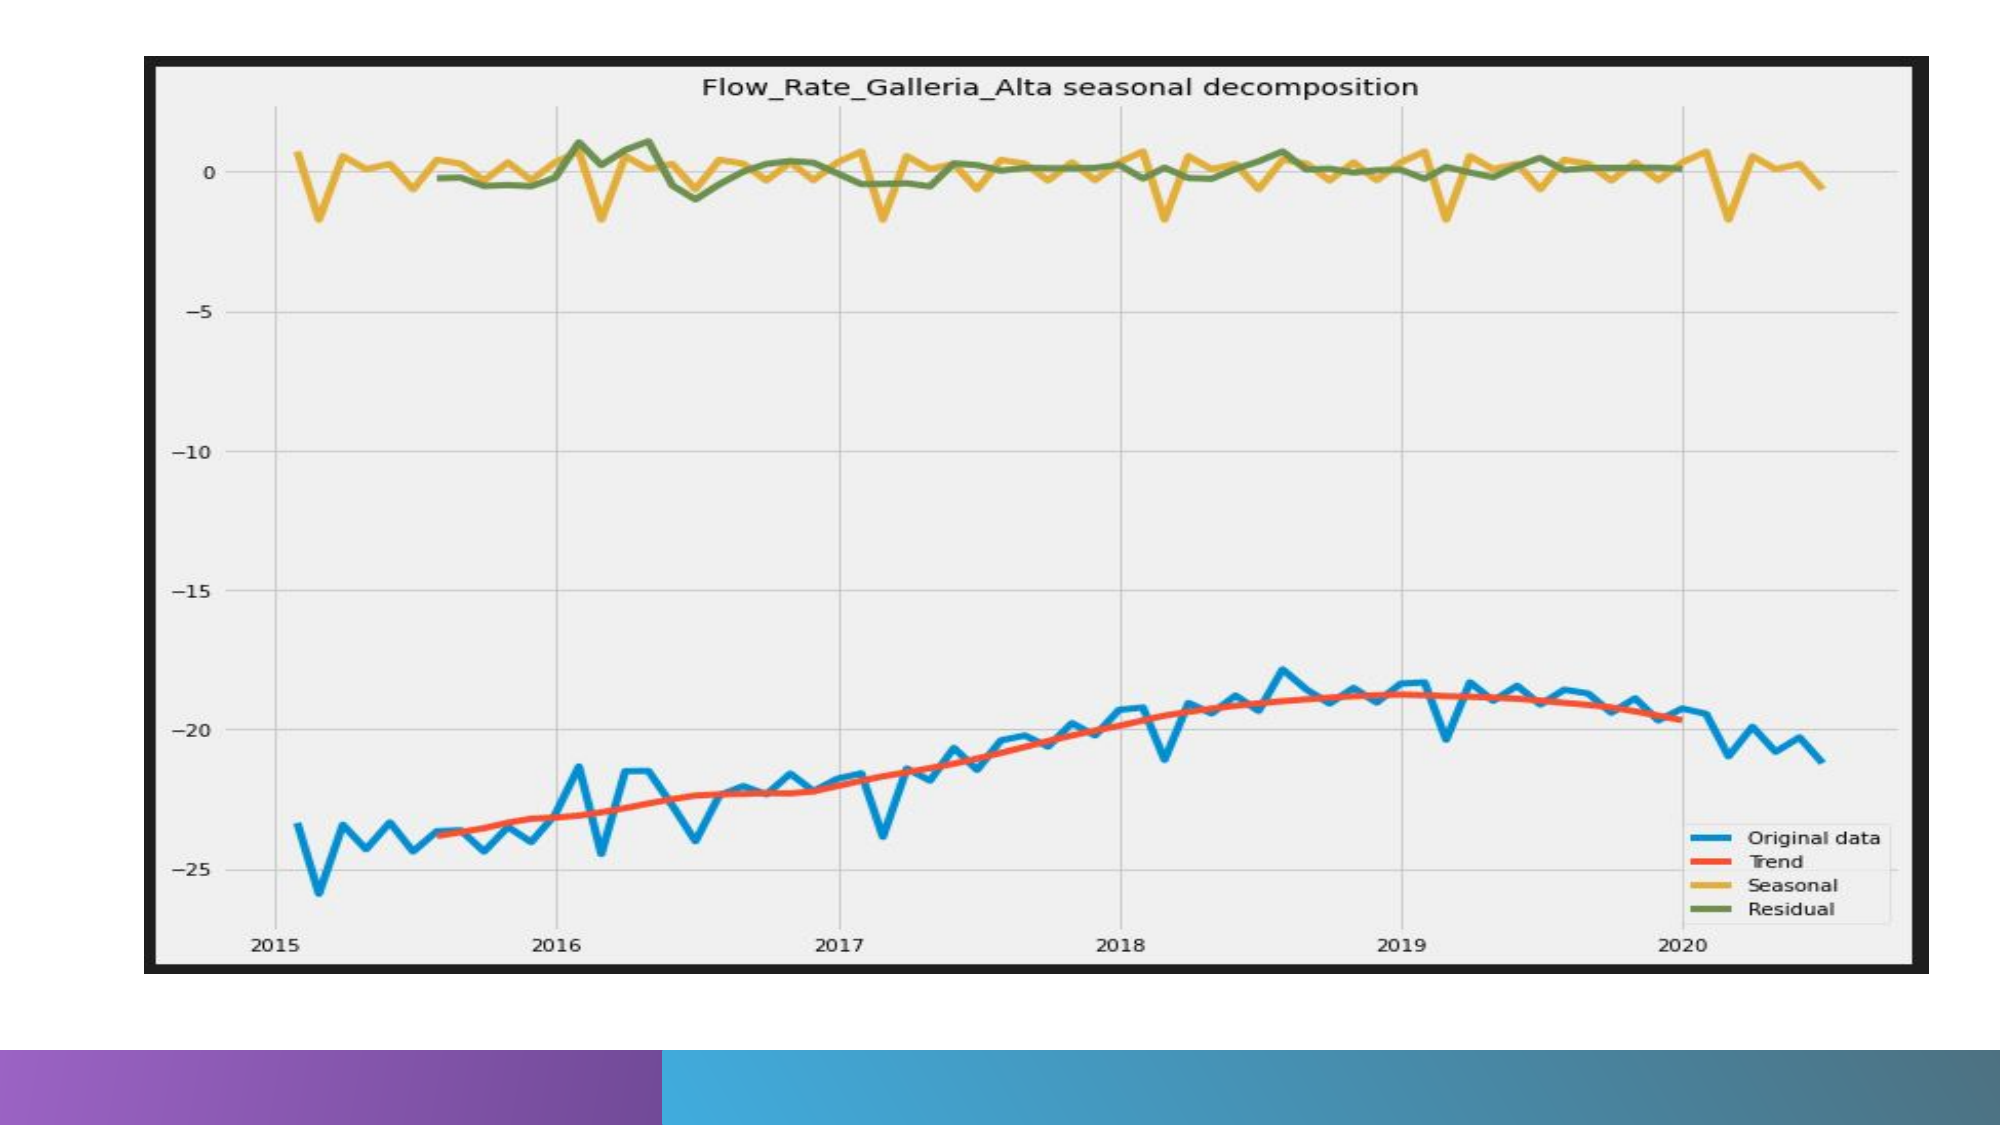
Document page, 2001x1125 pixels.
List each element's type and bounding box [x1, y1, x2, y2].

picture [144, 56, 1929, 974]
